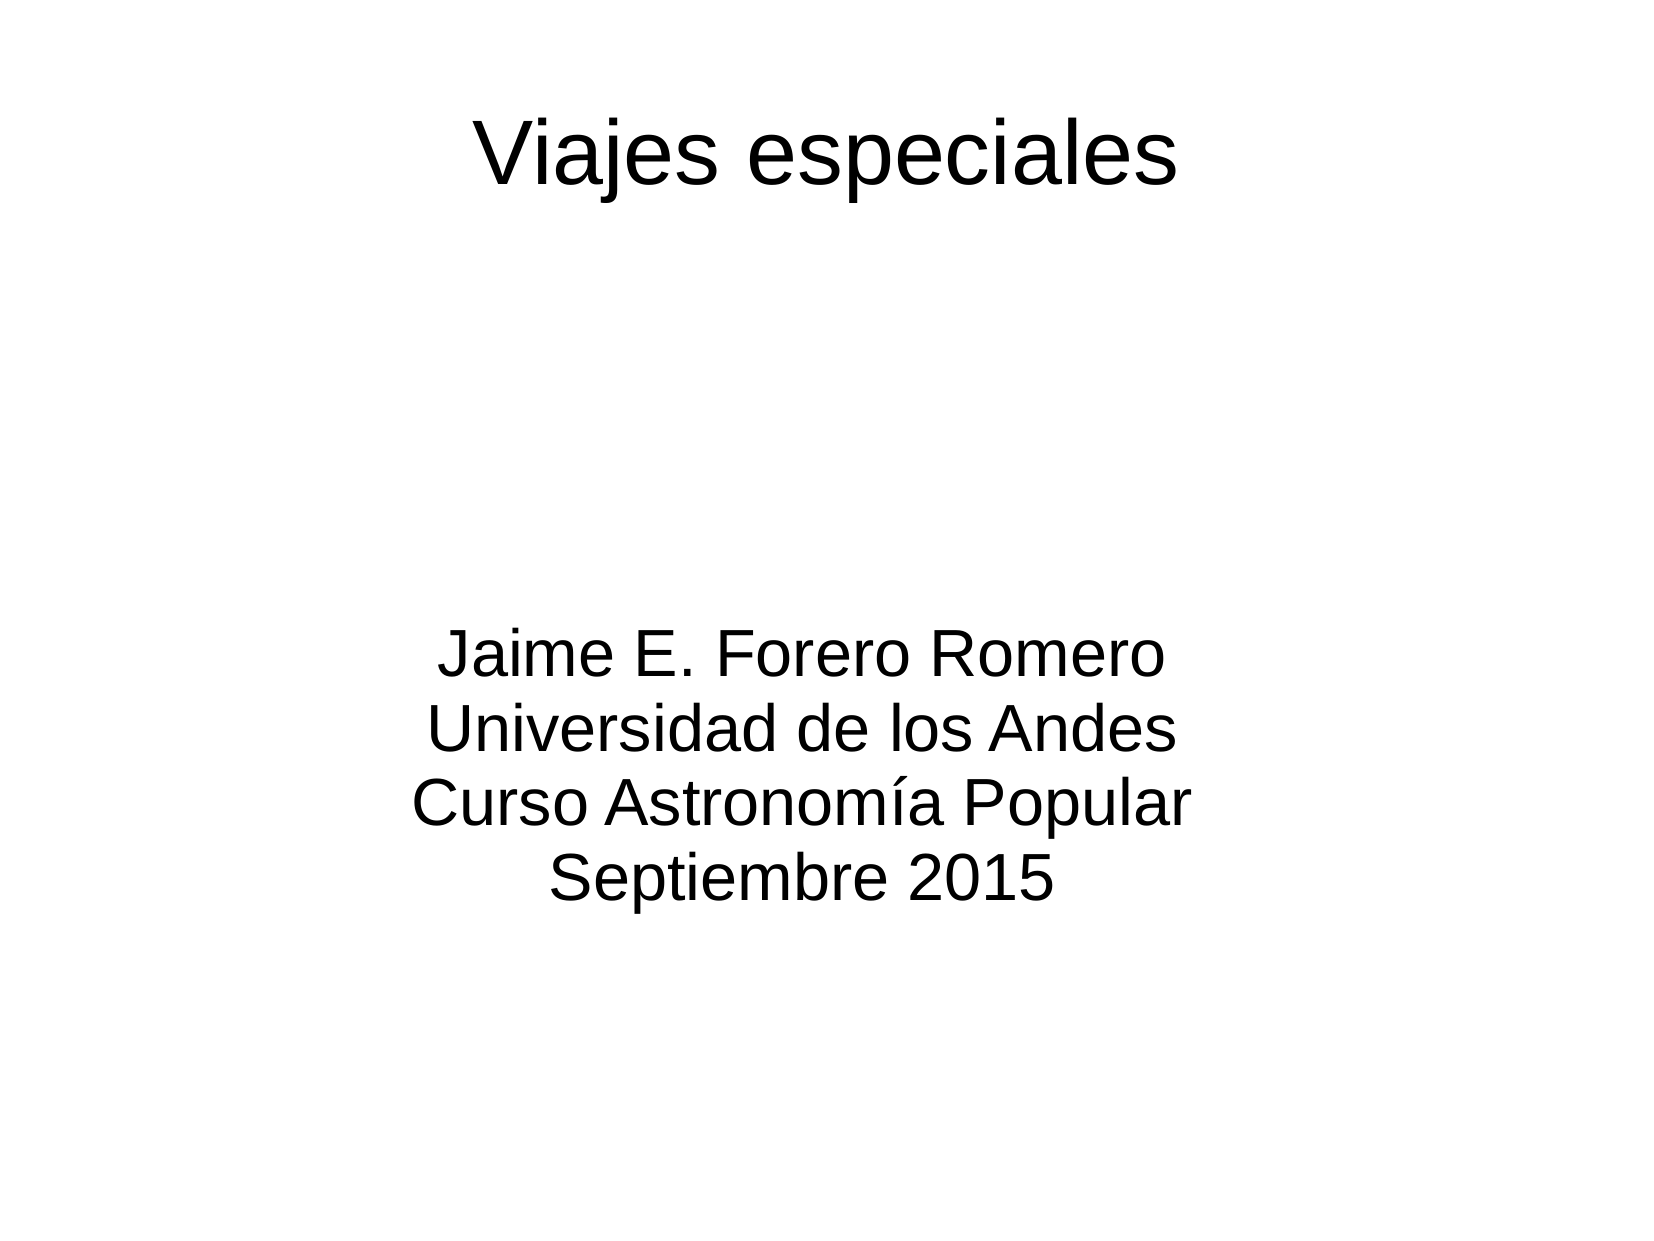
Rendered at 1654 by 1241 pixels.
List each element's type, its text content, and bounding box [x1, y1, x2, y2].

subtitle Jaime E. Forero Romero Universidad de los Andes Curso Astronomía Popular Septiembre 2015 [74, 405, 1531, 1126]
title Viajes especiales [82, 49, 1571, 257]
